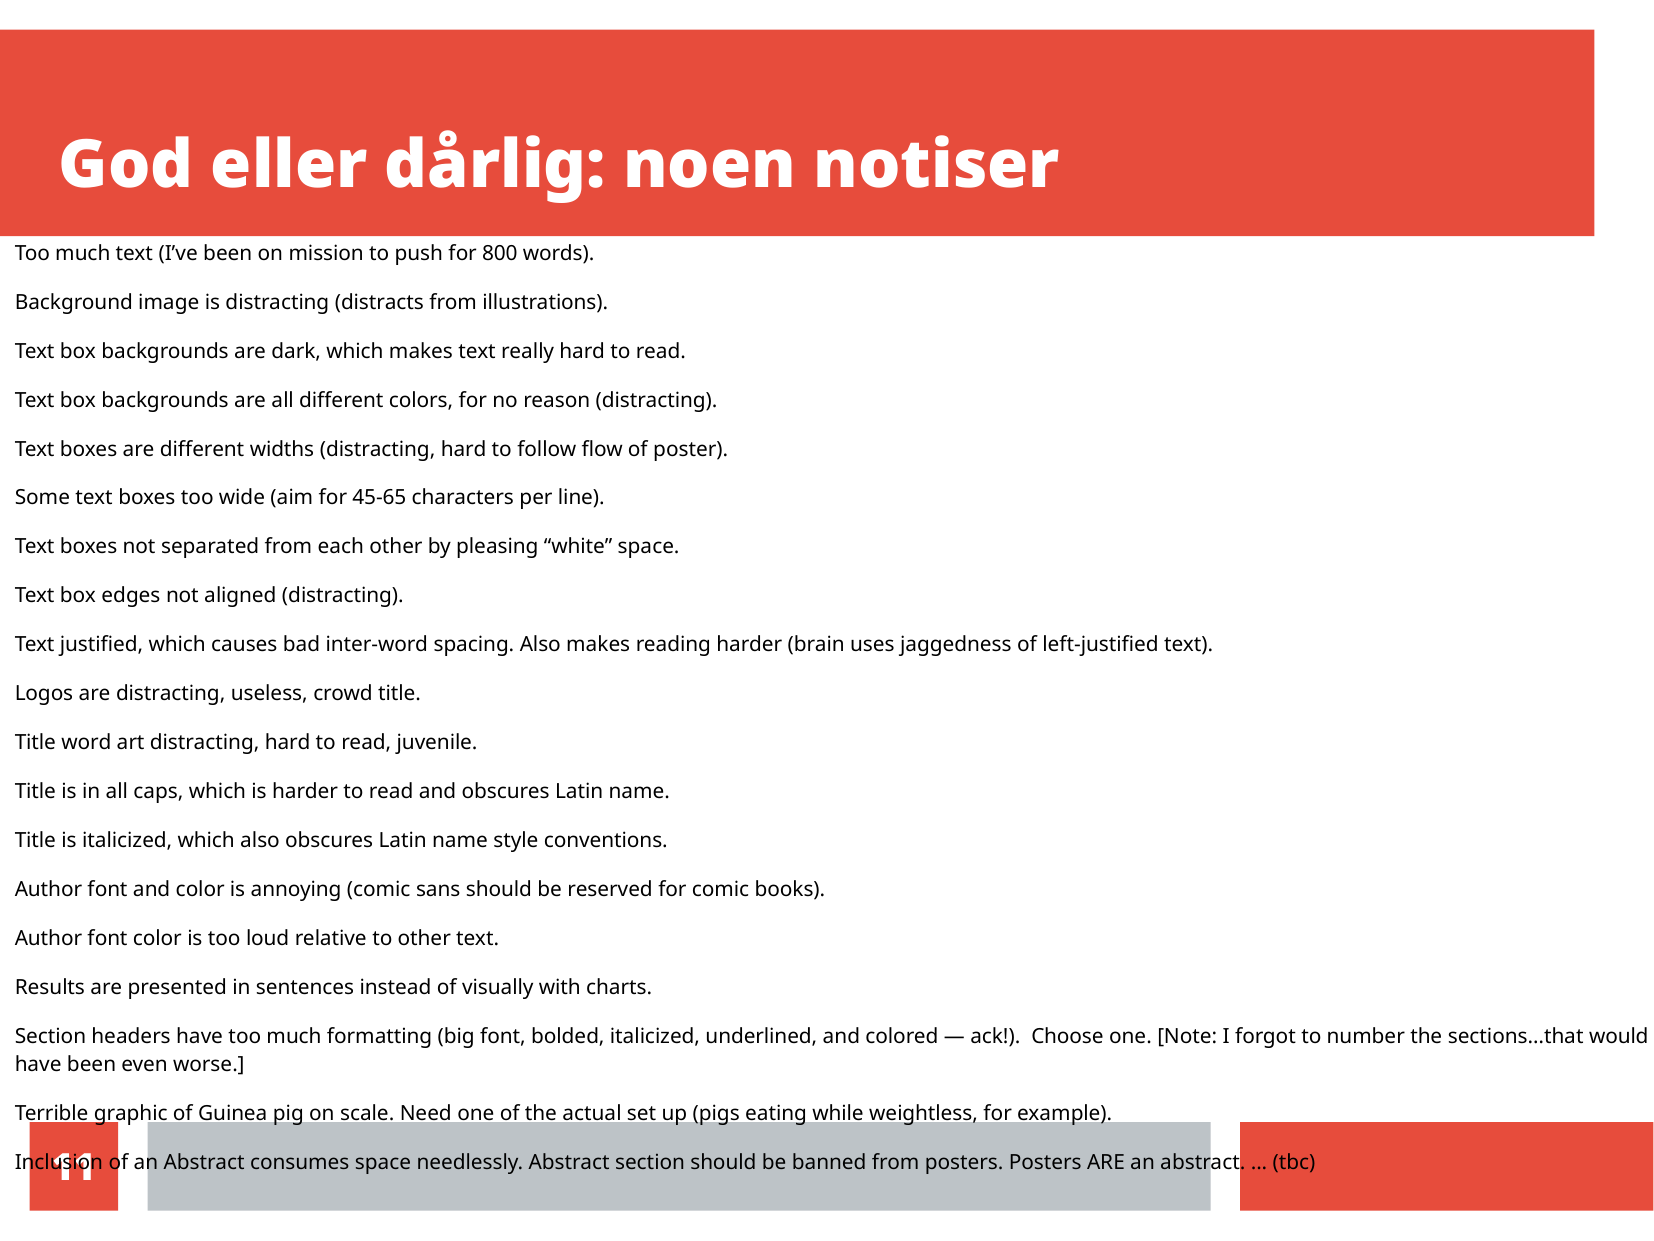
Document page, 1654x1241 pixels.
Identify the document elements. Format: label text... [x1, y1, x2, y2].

title God eller dårlig: noen notiser [59, 59, 1595, 207]
text_box Too much text (I’ve been on mission to push for 800 words). Background image is distracting (distracts from illustrations). Text box backgrounds are dark, which makes text really hard to read. Text box backgrounds are all different colors, for no reason (distracting). Text boxes are different widths (distracting, hard to follow flow of poster). Some text boxes too wide (aim for 45-65 characters per line). Text boxes not separated from each other by pleasing “white” space. Text box edges not aligned (distracting). Text justified, which causes bad inter-word spacing. Also makes reading harder (brain uses jaggedness of left-justified text). Logos are distracting, useless, crowd title. Title word art distracting, hard to read, juvenile. Title is in all caps, which is harder to read and obscures Latin name. Title is italicized, which also obscures Latin name style conventions. Author font and color is annoying (comic sans should be reserved for comic books). Author font color is too loud relative to other text. Results are presented in sentences instead of visually with charts. Section headers have too much formatting (big font, bolded, italicized, underlined, and colored — ack!). Choose one. [Note: I forgot to number the sections…that would have been even worse.] Terrible graphic of Guinea pig on scale. Need one of the actual set up (pigs eating while weightless, for example). Inclusion of an Abstract consumes space needlessly. Abstract section should be banned from posters. Posters ARE an abstract. ... (tbc) [0, 230, 1654, 1241]
